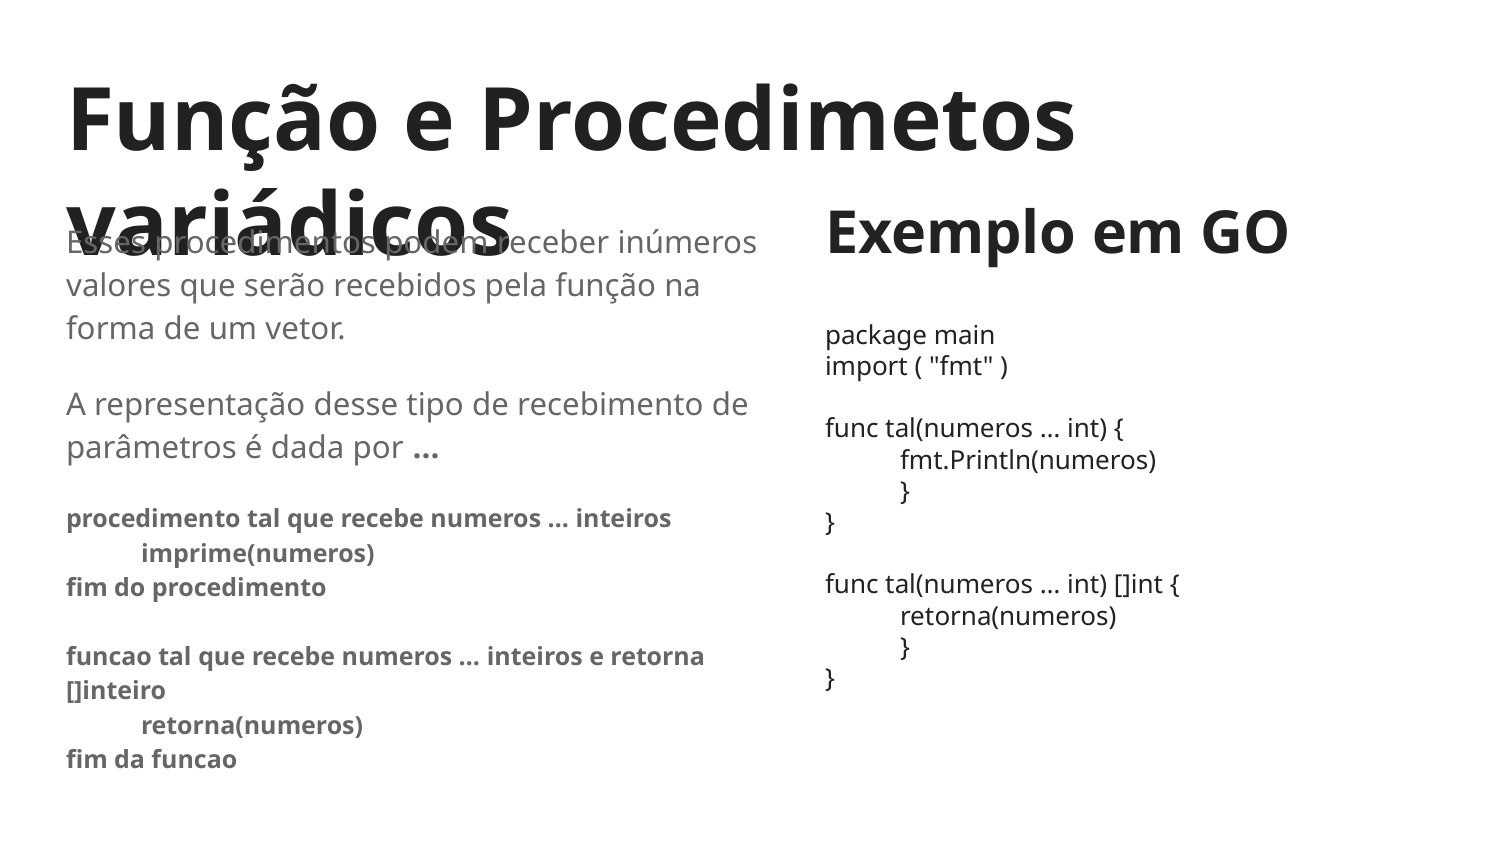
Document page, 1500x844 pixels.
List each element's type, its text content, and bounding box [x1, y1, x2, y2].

title Função e Procedimetos variádicos [51, 48, 1449, 180]
list Esses procedimentos podem receber inúmeros valores que serão recebidos pela função na forma de um vetor. A representação desse tipo de recebimento de parâmetros é dada por ... procedimento tal que recebe numeros … inteiros imprime(numeros) fim do procedimento funcao tal que recebe numeros … inteiros e retorna []inteiro retorna(numeros) fim da funcao [51, 201, 804, 823]
text_box Exemplo em GO package main import ( "fmt" ) func tal(numeros … int) { fmt.Println(numeros) } } func tal(numeros … int) []int { retorna(numeros) } } [809, 179, 1500, 823]
